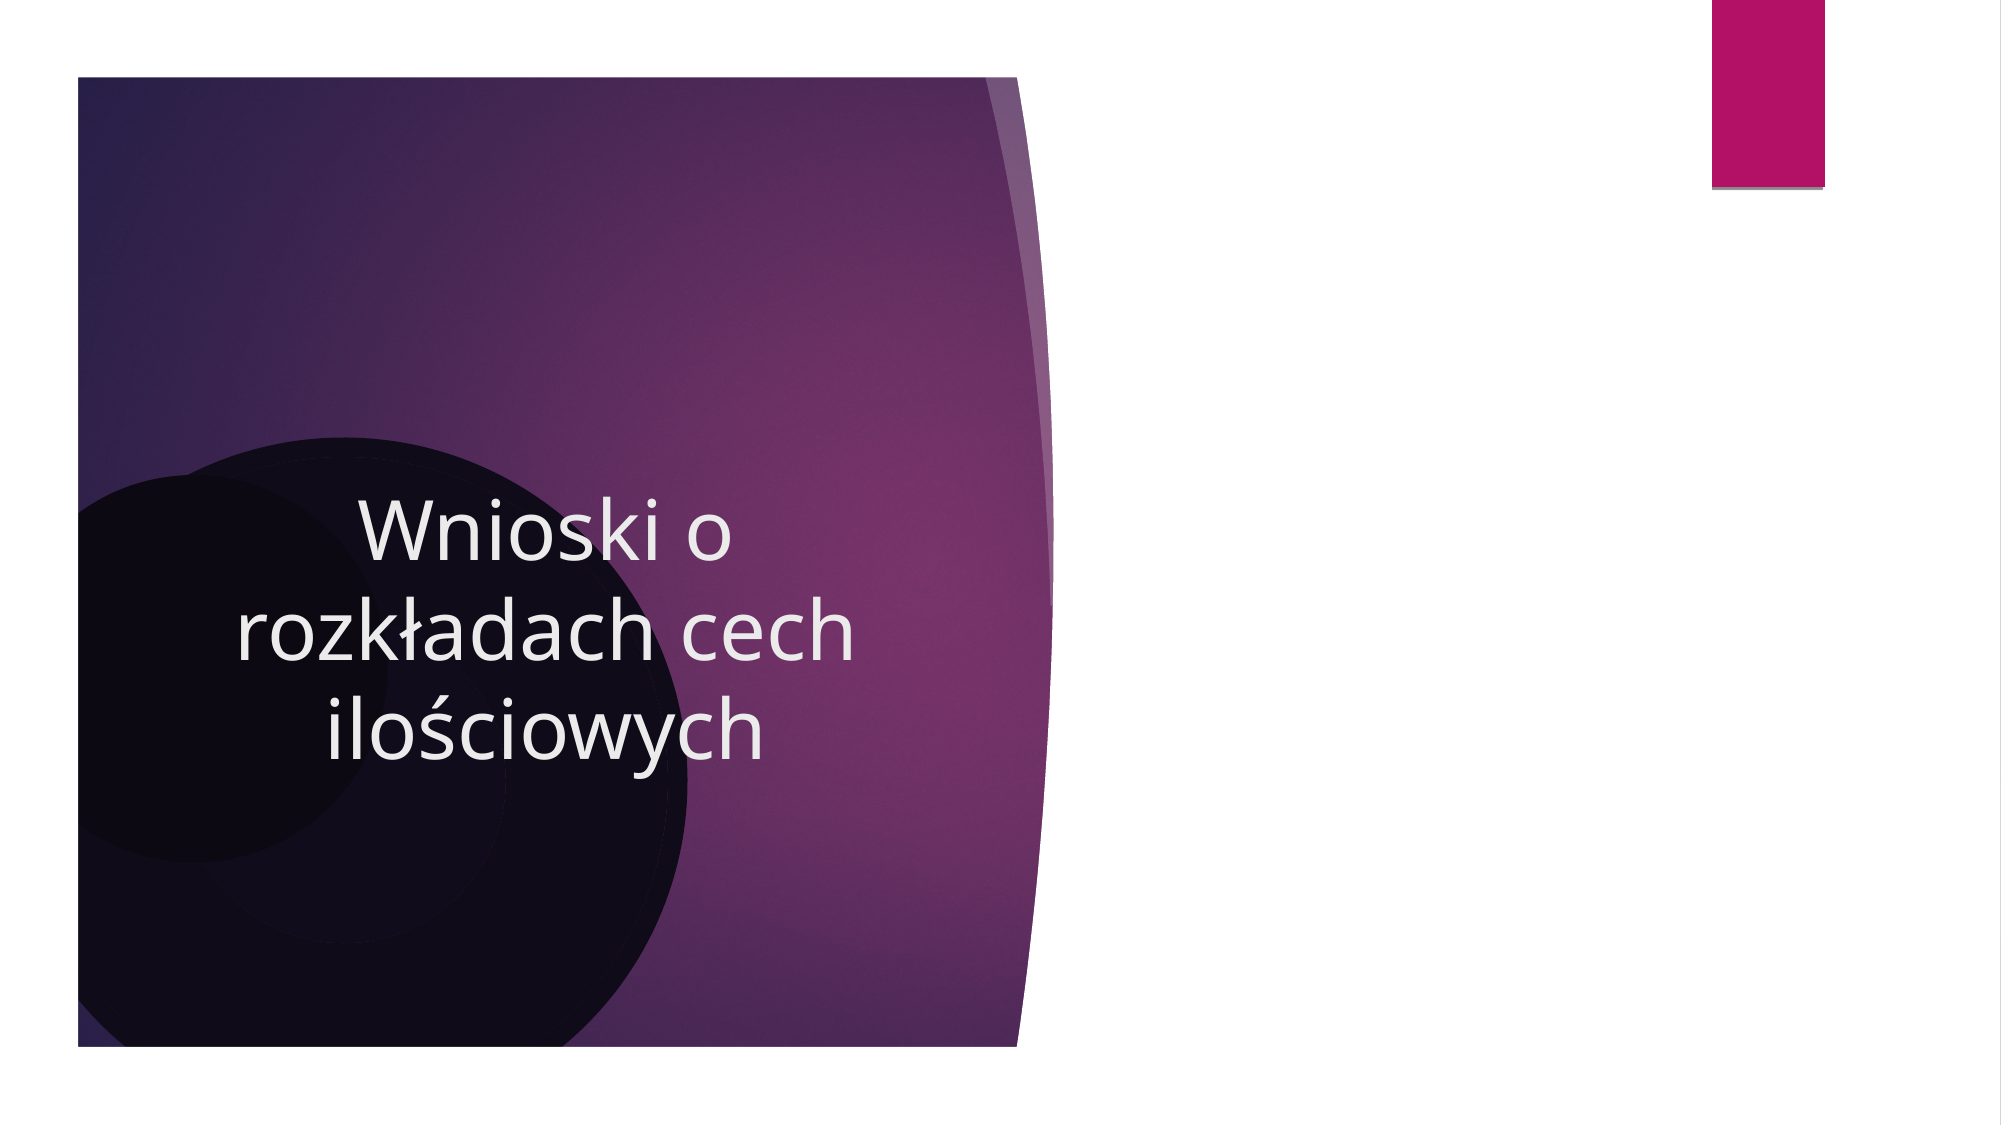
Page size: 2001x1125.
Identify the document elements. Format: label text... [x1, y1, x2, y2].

title Wnioski o rozkładach cech ilościowych [189, 439, 904, 814]
